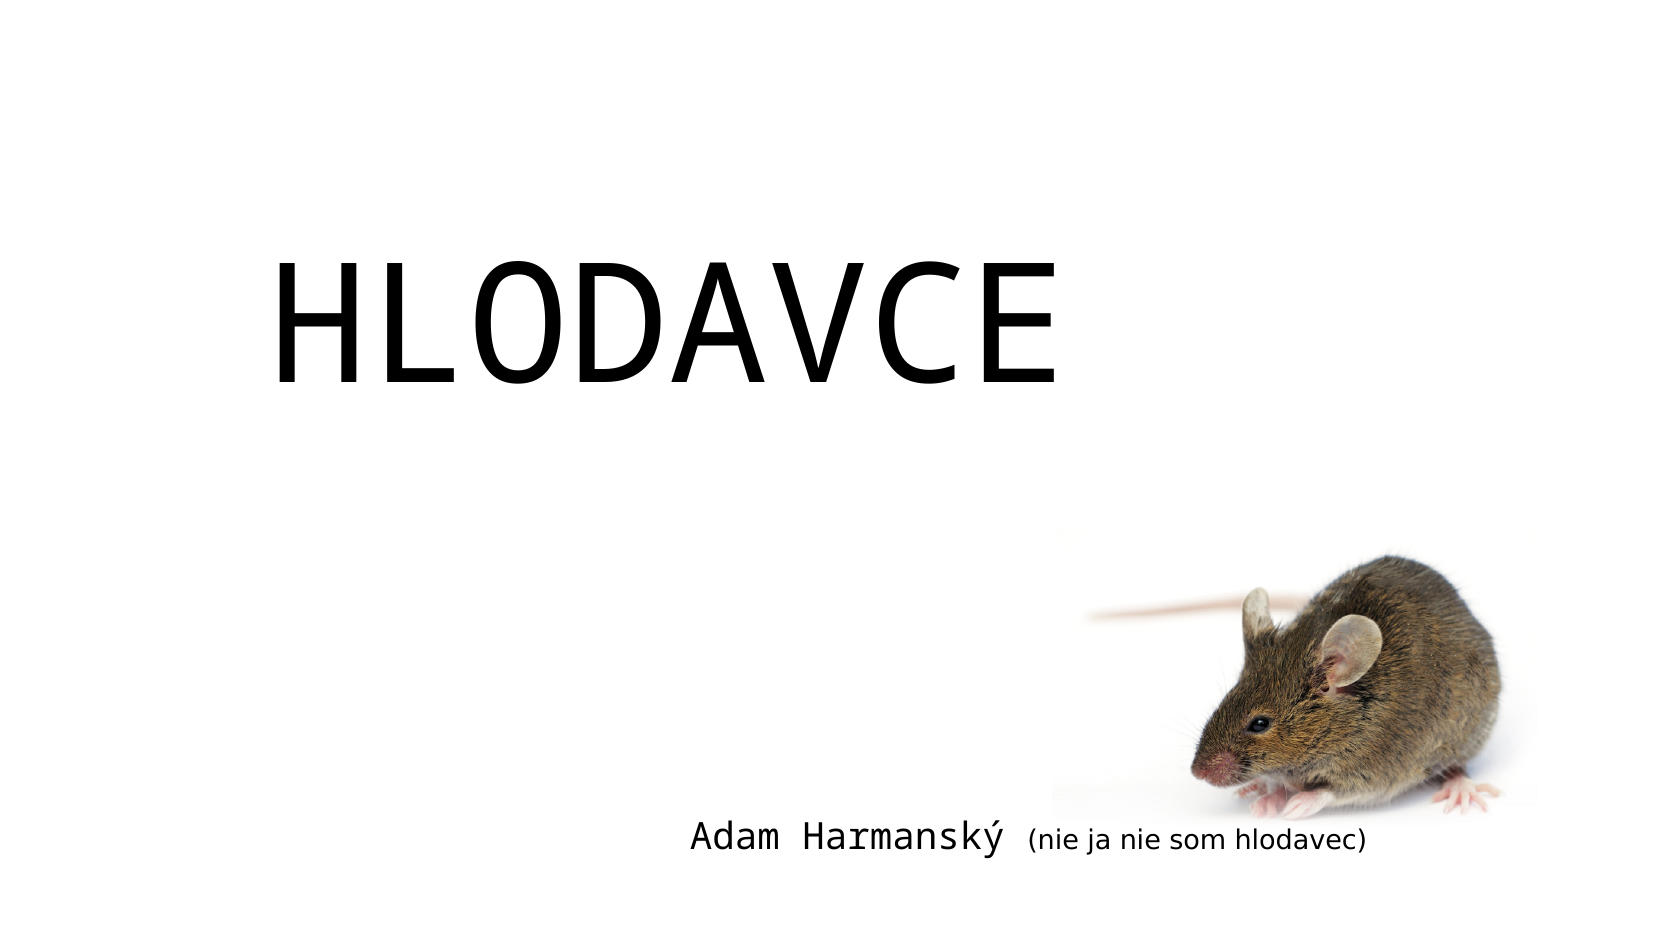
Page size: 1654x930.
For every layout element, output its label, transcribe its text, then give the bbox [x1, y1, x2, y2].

title HLODAVCE [0, 214, 1413, 422]
text_box Adam Harmanský (nie ja nie som hlodavec) [675, 802, 1613, 863]
picture [1052, 524, 1538, 802]
